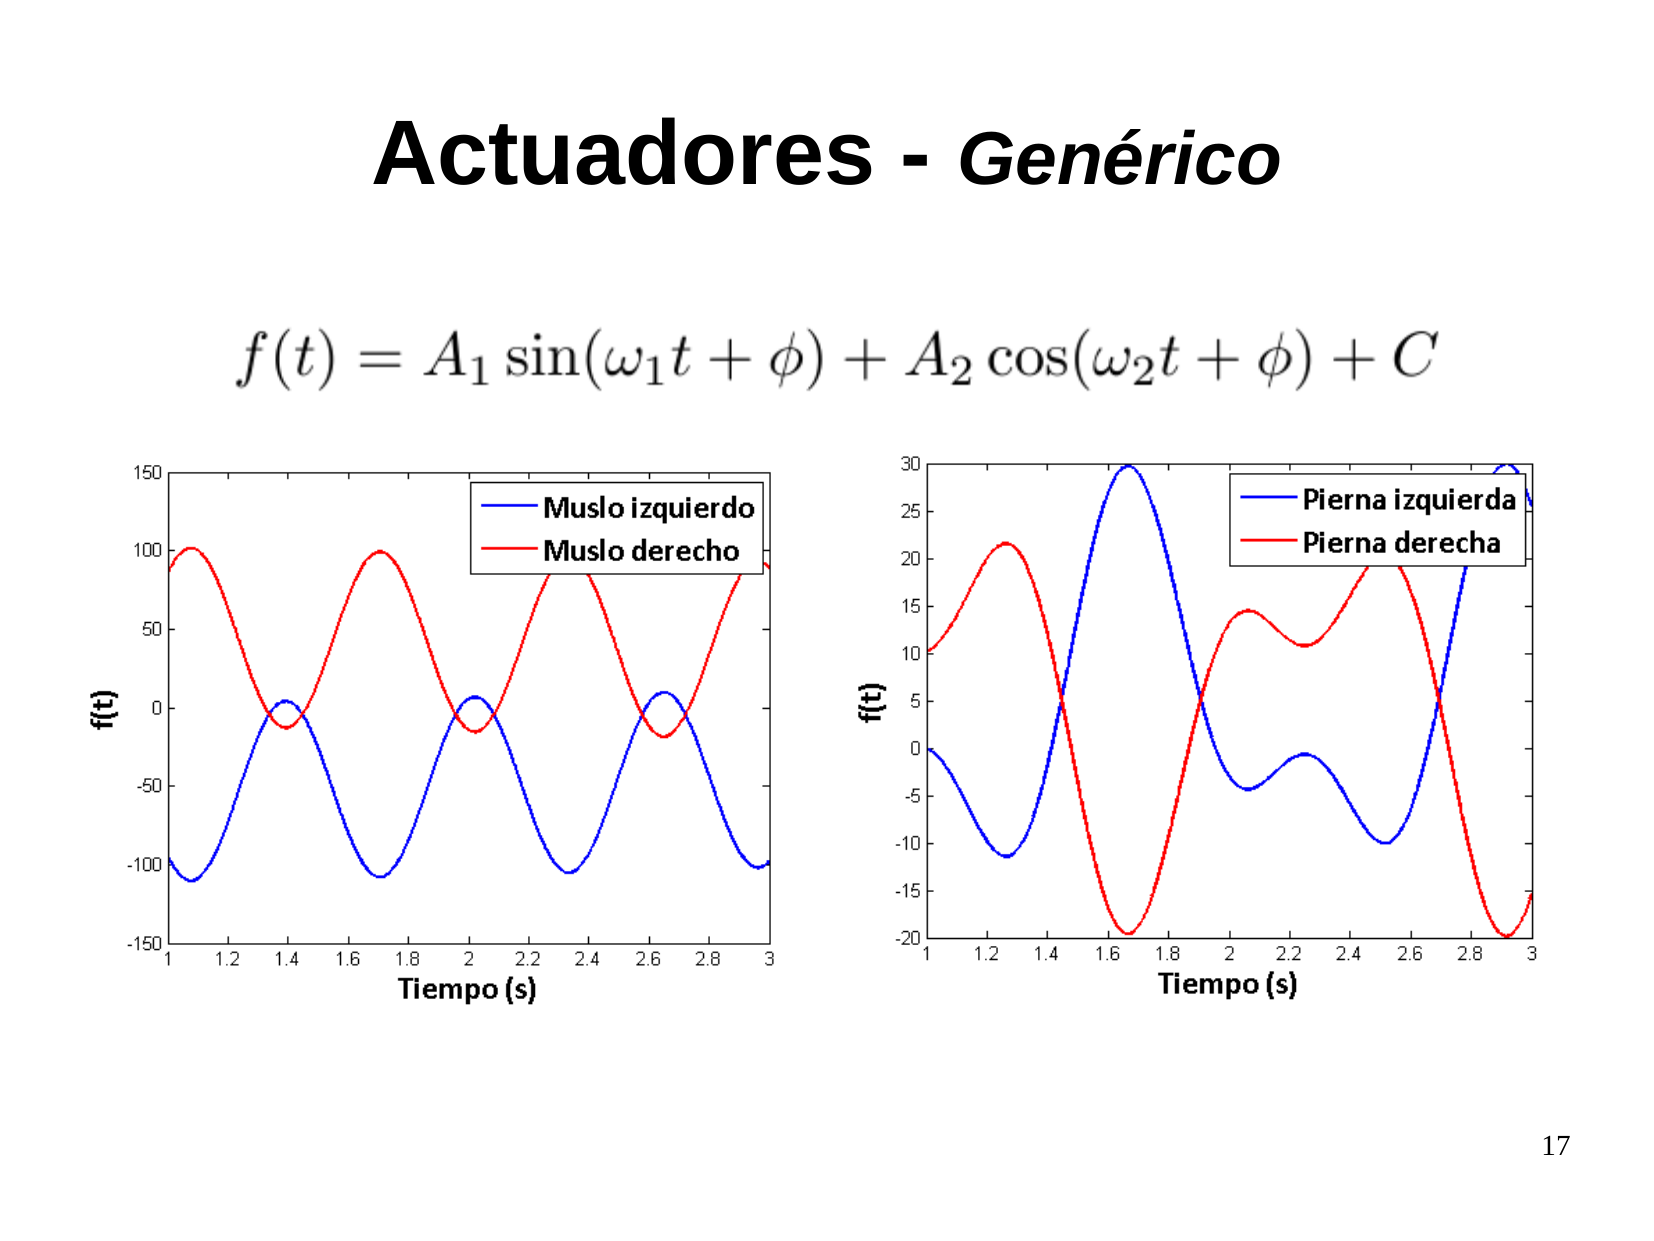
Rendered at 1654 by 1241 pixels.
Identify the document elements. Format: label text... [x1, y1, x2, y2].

title Actuadores - Genérico [82, 49, 1571, 257]
picture [67, 290, 1606, 1010]
